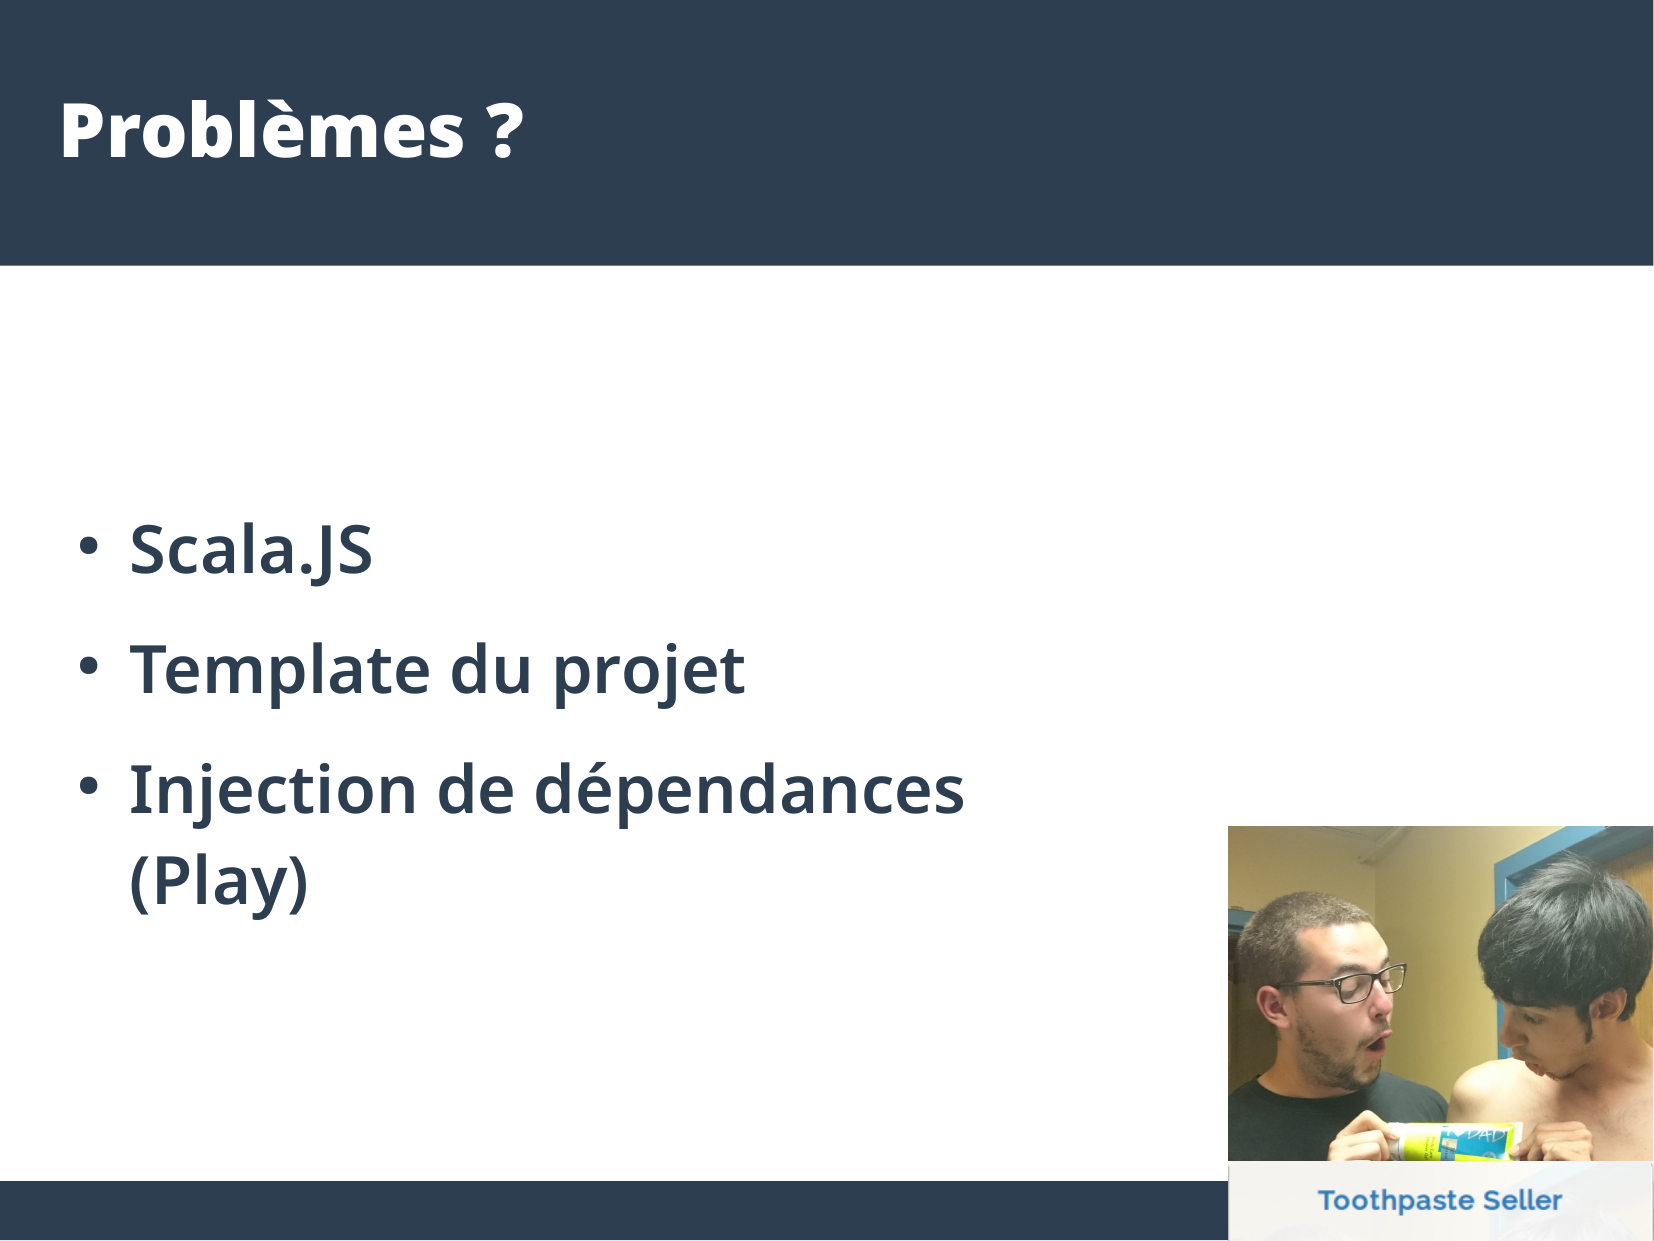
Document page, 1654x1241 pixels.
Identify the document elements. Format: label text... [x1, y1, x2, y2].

picture [1228, 826, 1654, 1241]
list Scala.JS Template du projet Injection de dépendances (Play) [59, 501, 1595, 1241]
title Problèmes ? [59, 49, 1595, 207]
